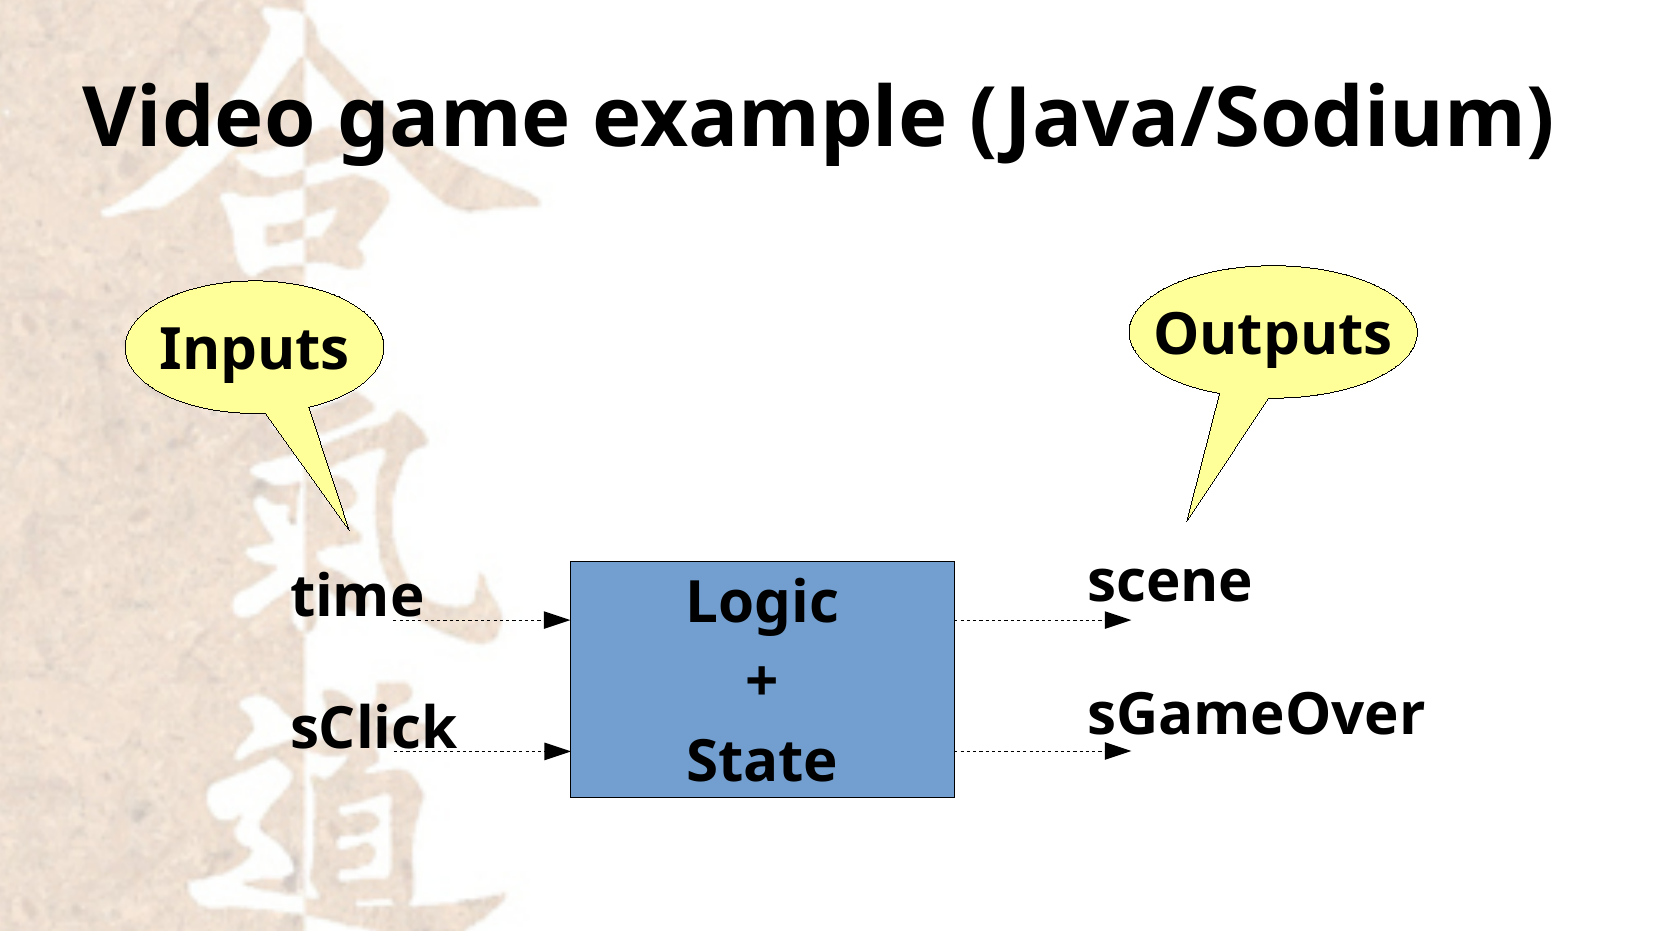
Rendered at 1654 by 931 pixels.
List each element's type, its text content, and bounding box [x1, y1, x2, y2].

picture [0, 0, 1654, 931]
text_box scene [1072, 531, 1325, 605]
text_box sGameOver [1072, 664, 1388, 739]
text_box sClick [275, 679, 496, 783]
text_box Outputs [1129, 265, 1418, 522]
text_box Inputs [125, 280, 384, 531]
title Video game example (Java/Sodium) [82, 37, 1571, 193]
text_box time [275, 546, 496, 650]
text_box Logic + State [570, 561, 955, 798]
